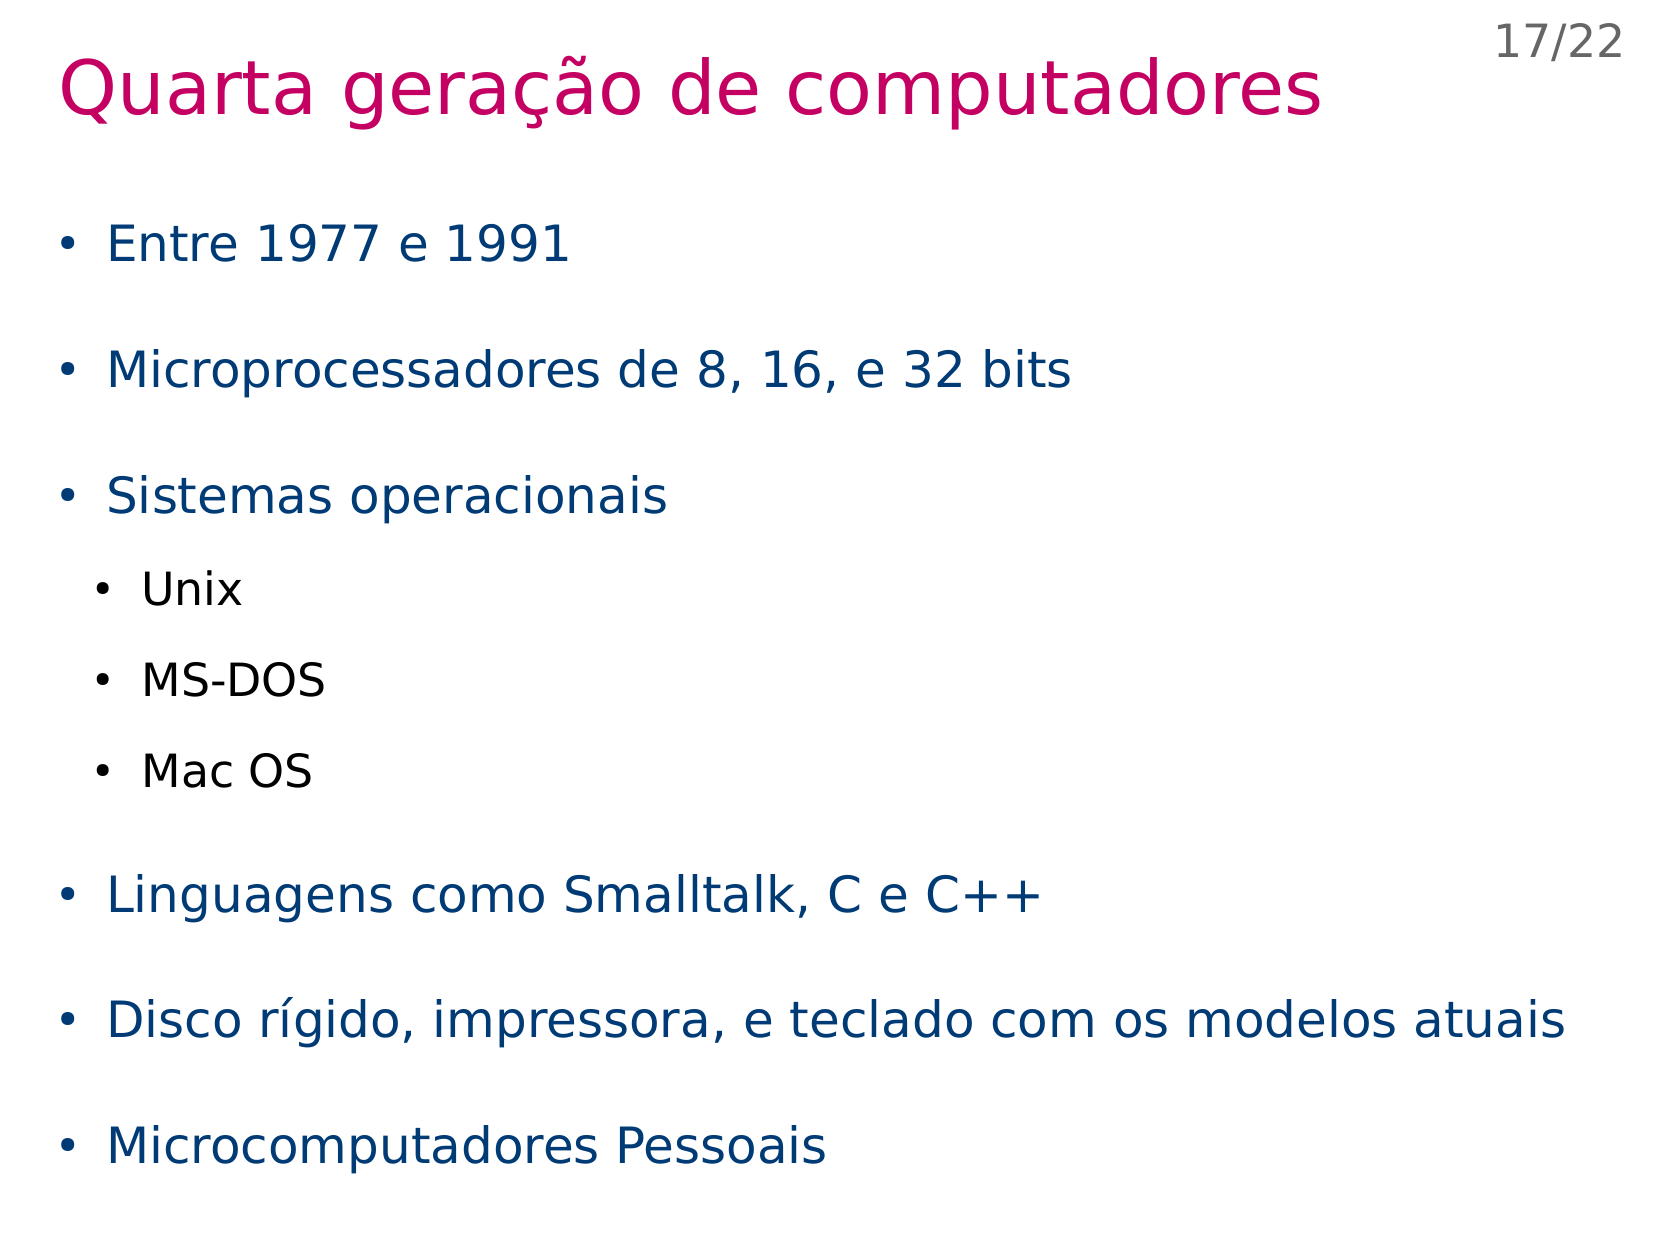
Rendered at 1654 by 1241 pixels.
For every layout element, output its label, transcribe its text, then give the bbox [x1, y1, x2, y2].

title Quarta geração de computadores [59, 29, 1625, 148]
list Entre 1977 e 1991 Microprocessadores de 8, 16, e 32 bits Sistemas operacionais Unix MS-DOS Mac OS Linguagens como Smalltalk, C e C++ Disco rígido, impressora, e teclado com os modelos atuais Microcomputadores Pessoais [59, 206, 1625, 1211]
